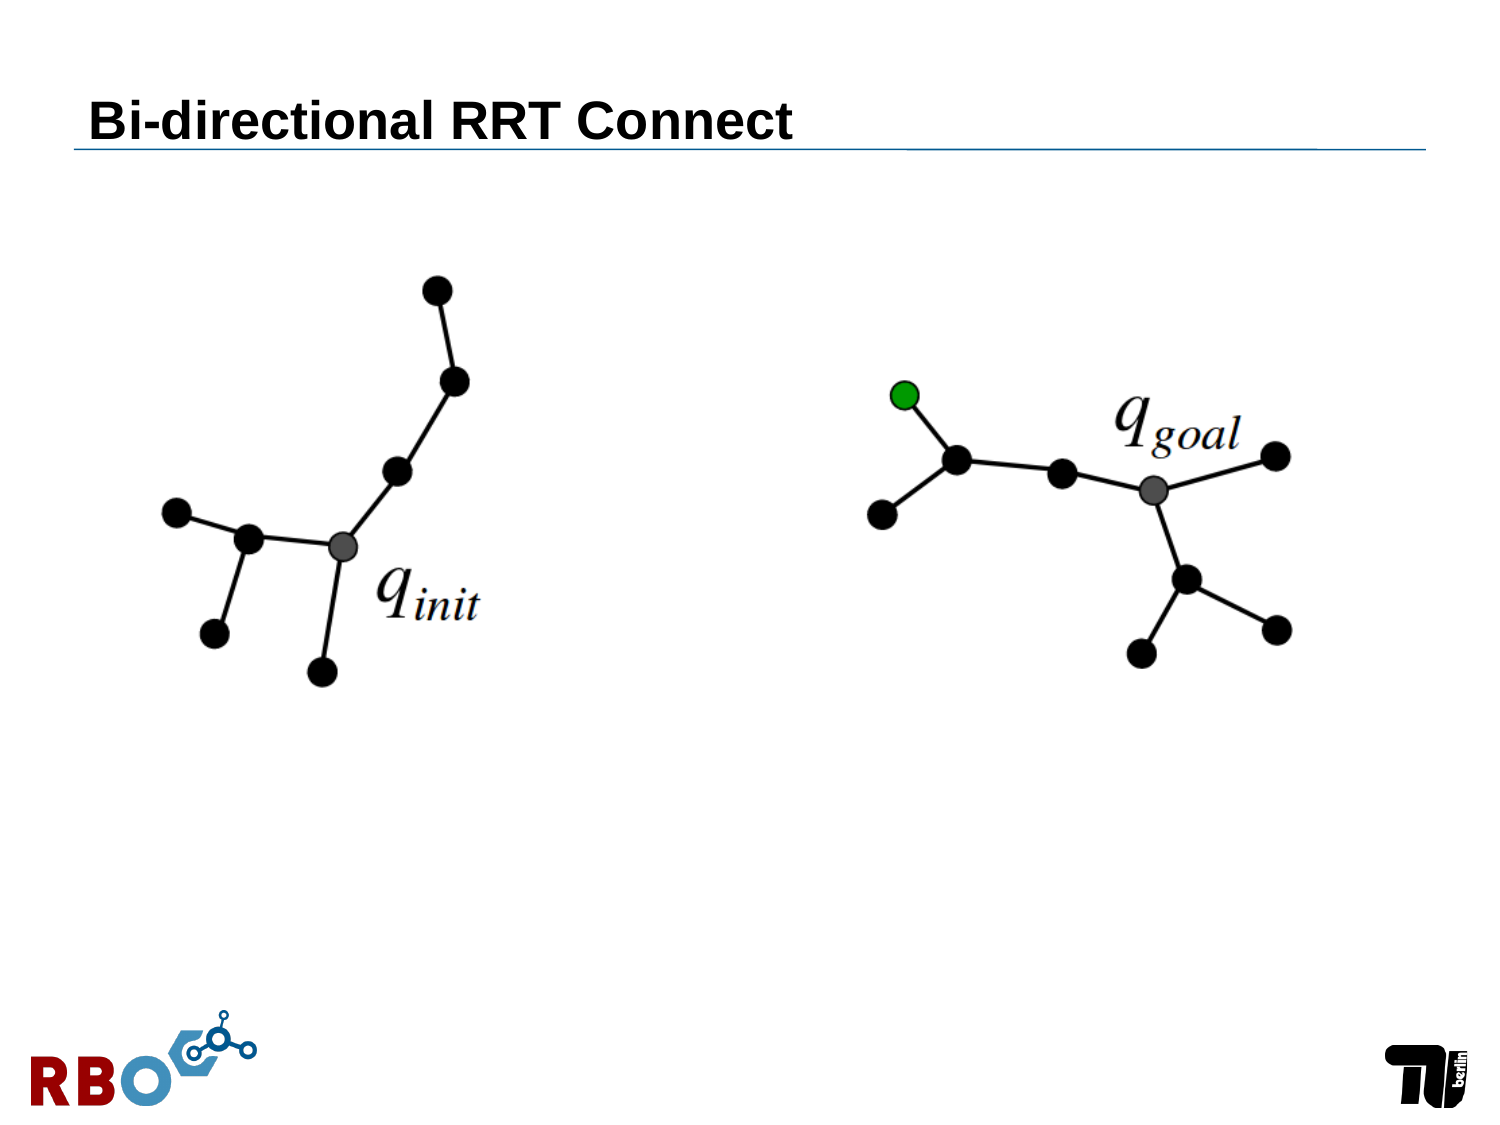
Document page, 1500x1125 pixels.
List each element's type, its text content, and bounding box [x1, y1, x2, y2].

picture [1377, 1045, 1468, 1108]
picture [44, 212, 1456, 762]
picture [31, 1010, 257, 1106]
title Bi-directional RRT Connect [73, 70, 1424, 173]
